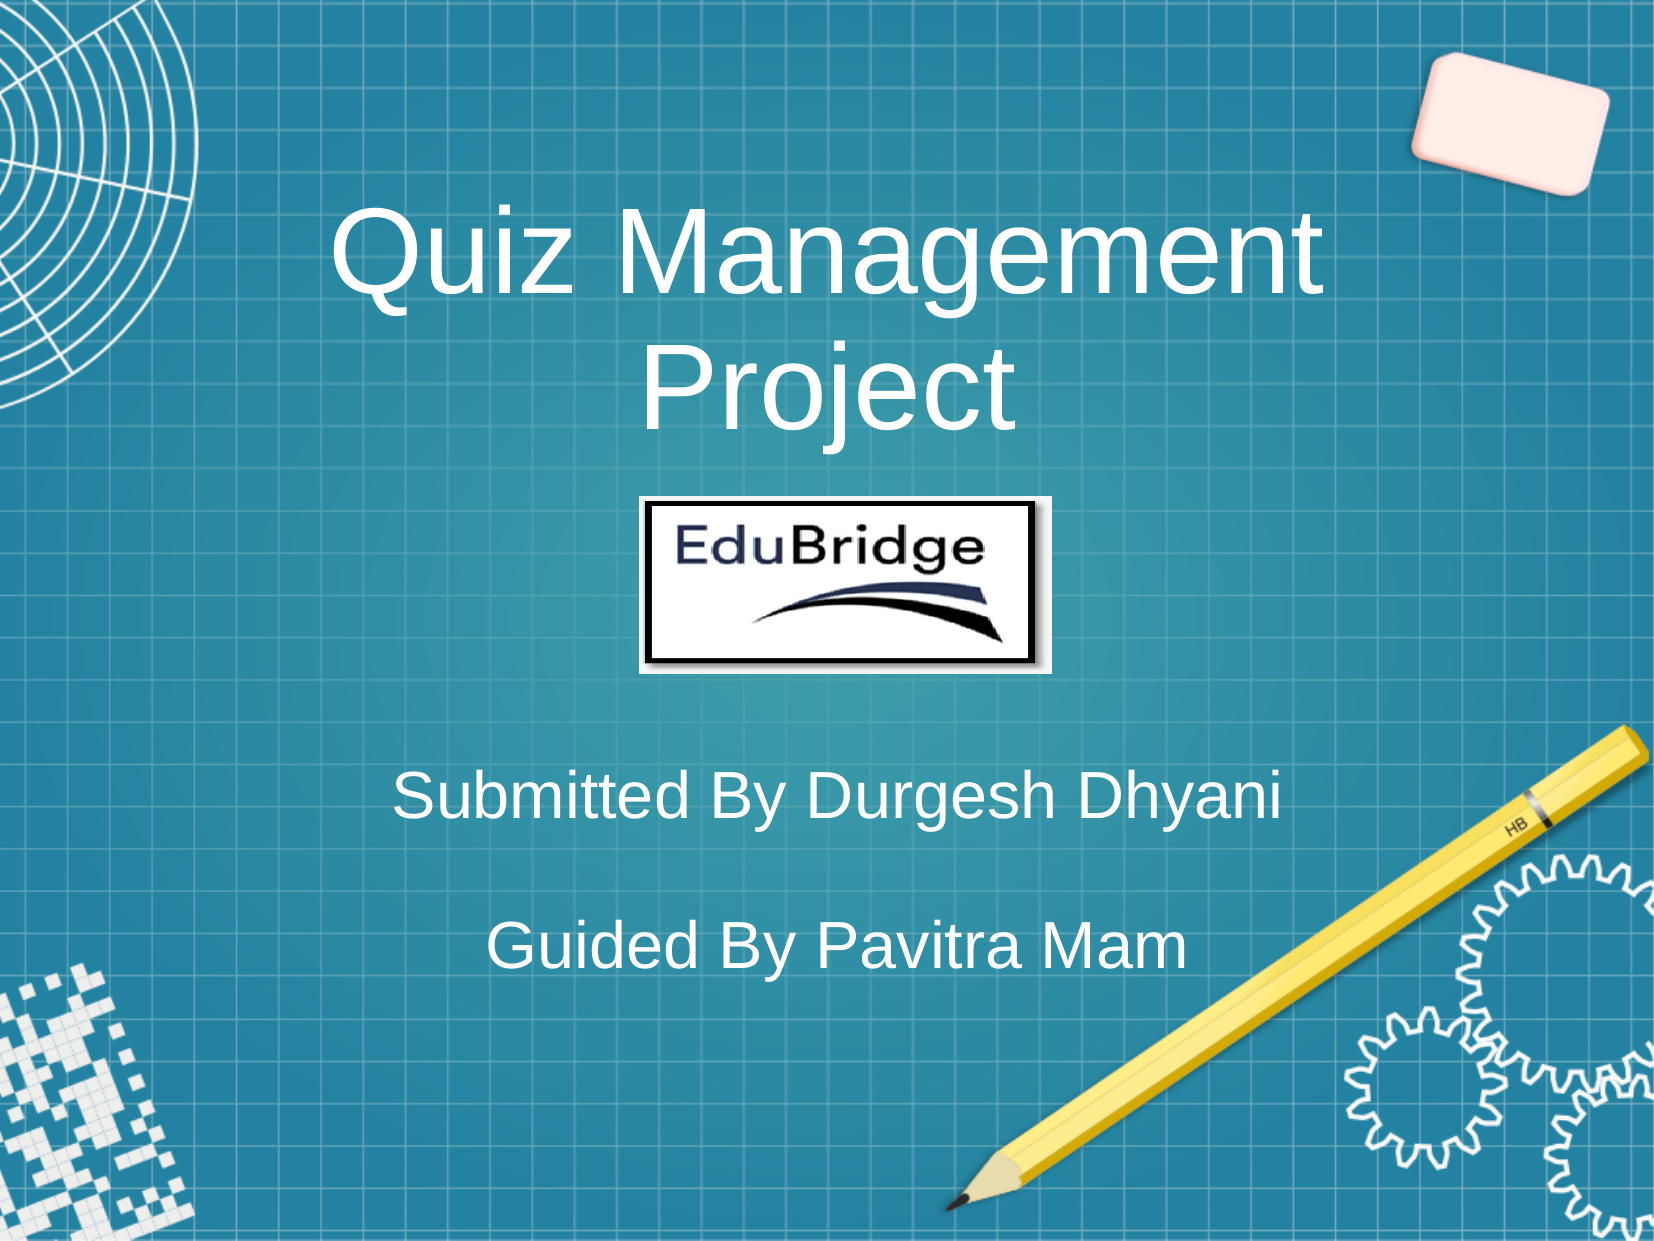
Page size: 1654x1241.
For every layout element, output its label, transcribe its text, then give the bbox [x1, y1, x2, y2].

title Quiz Management Project [82, 177, 1571, 461]
subtitle Submitted By Durgesh Dhyani Guided By Pavitra Mam [93, 309, 1582, 1241]
picture [639, 496, 1052, 674]
picture [0, 0, 1654, 1241]
